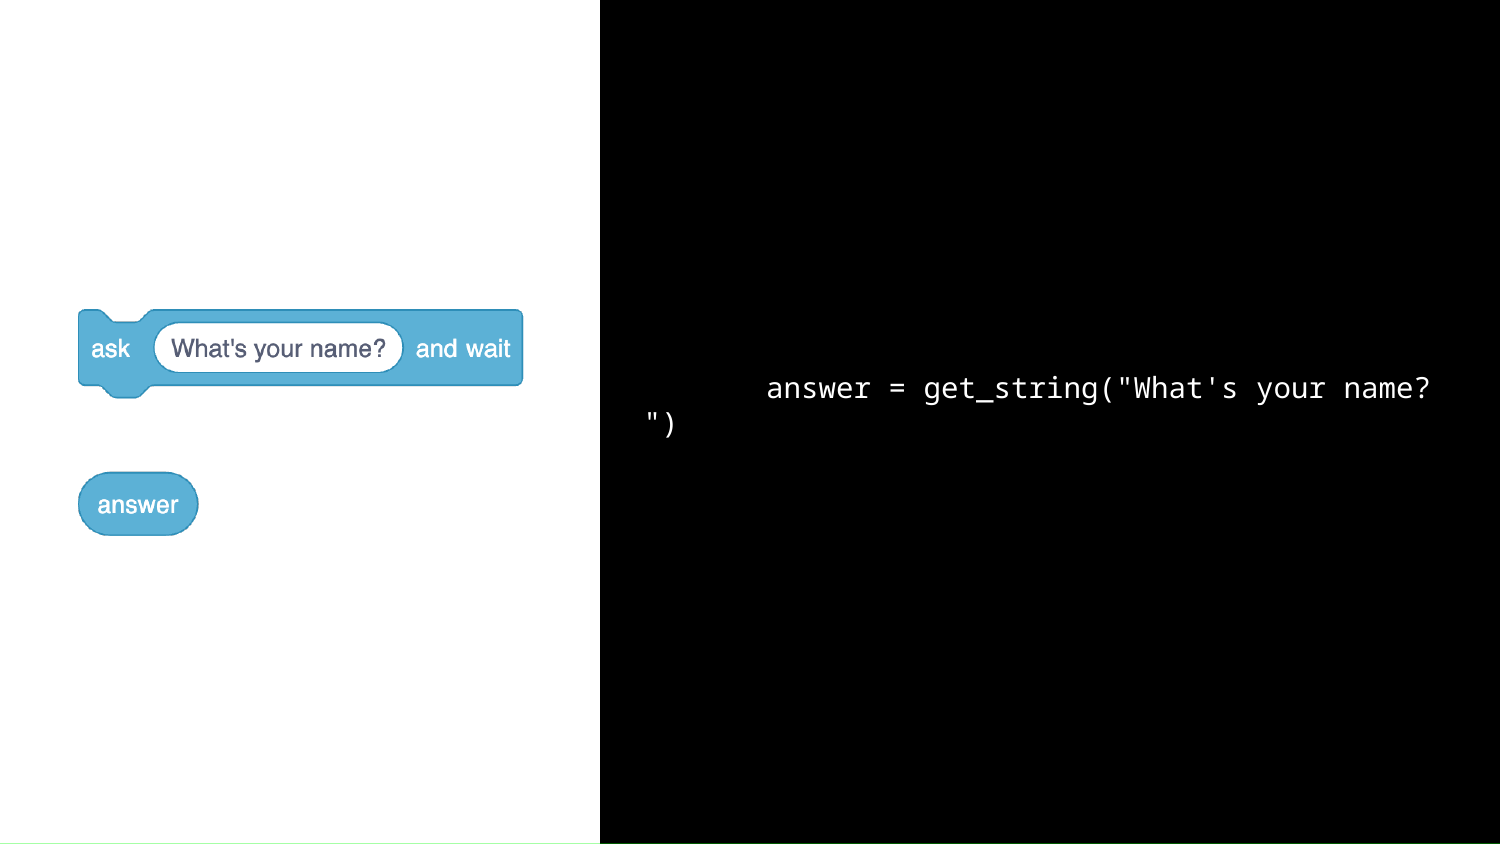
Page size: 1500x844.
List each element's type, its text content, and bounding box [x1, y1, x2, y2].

text_box string answer = get_string("What's your name? "); printf("hello, %s", answer); [628, 249, 1472, 594]
picture [75, 308, 525, 536]
text_box [0, 0, 1500, 844]
